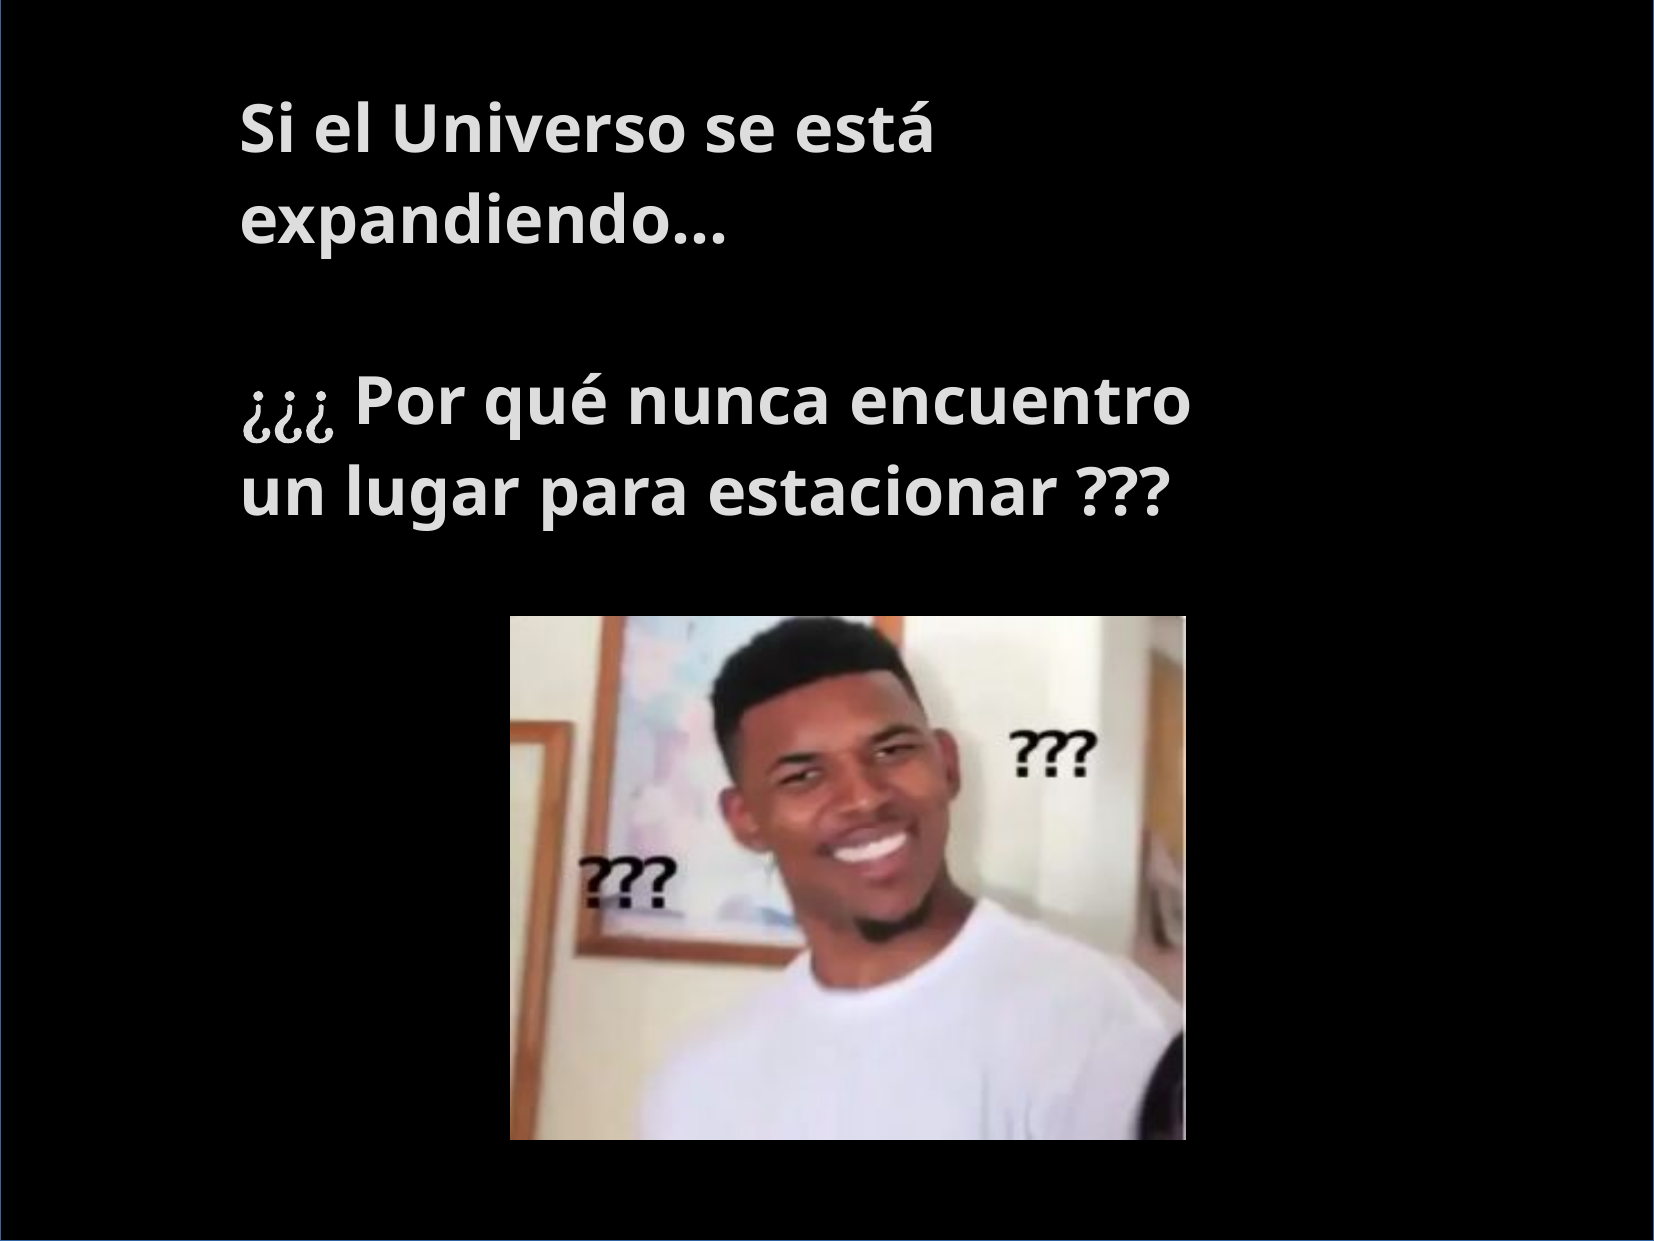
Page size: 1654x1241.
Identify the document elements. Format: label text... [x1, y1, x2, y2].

text_box [0, 0, 1654, 1241]
text_box Si el Universo se está expandiendo... ¿¿¿ Por qué nunca encuentro un lugar para estacionar ??? [225, 73, 1231, 511]
picture [510, 616, 1186, 1141]
